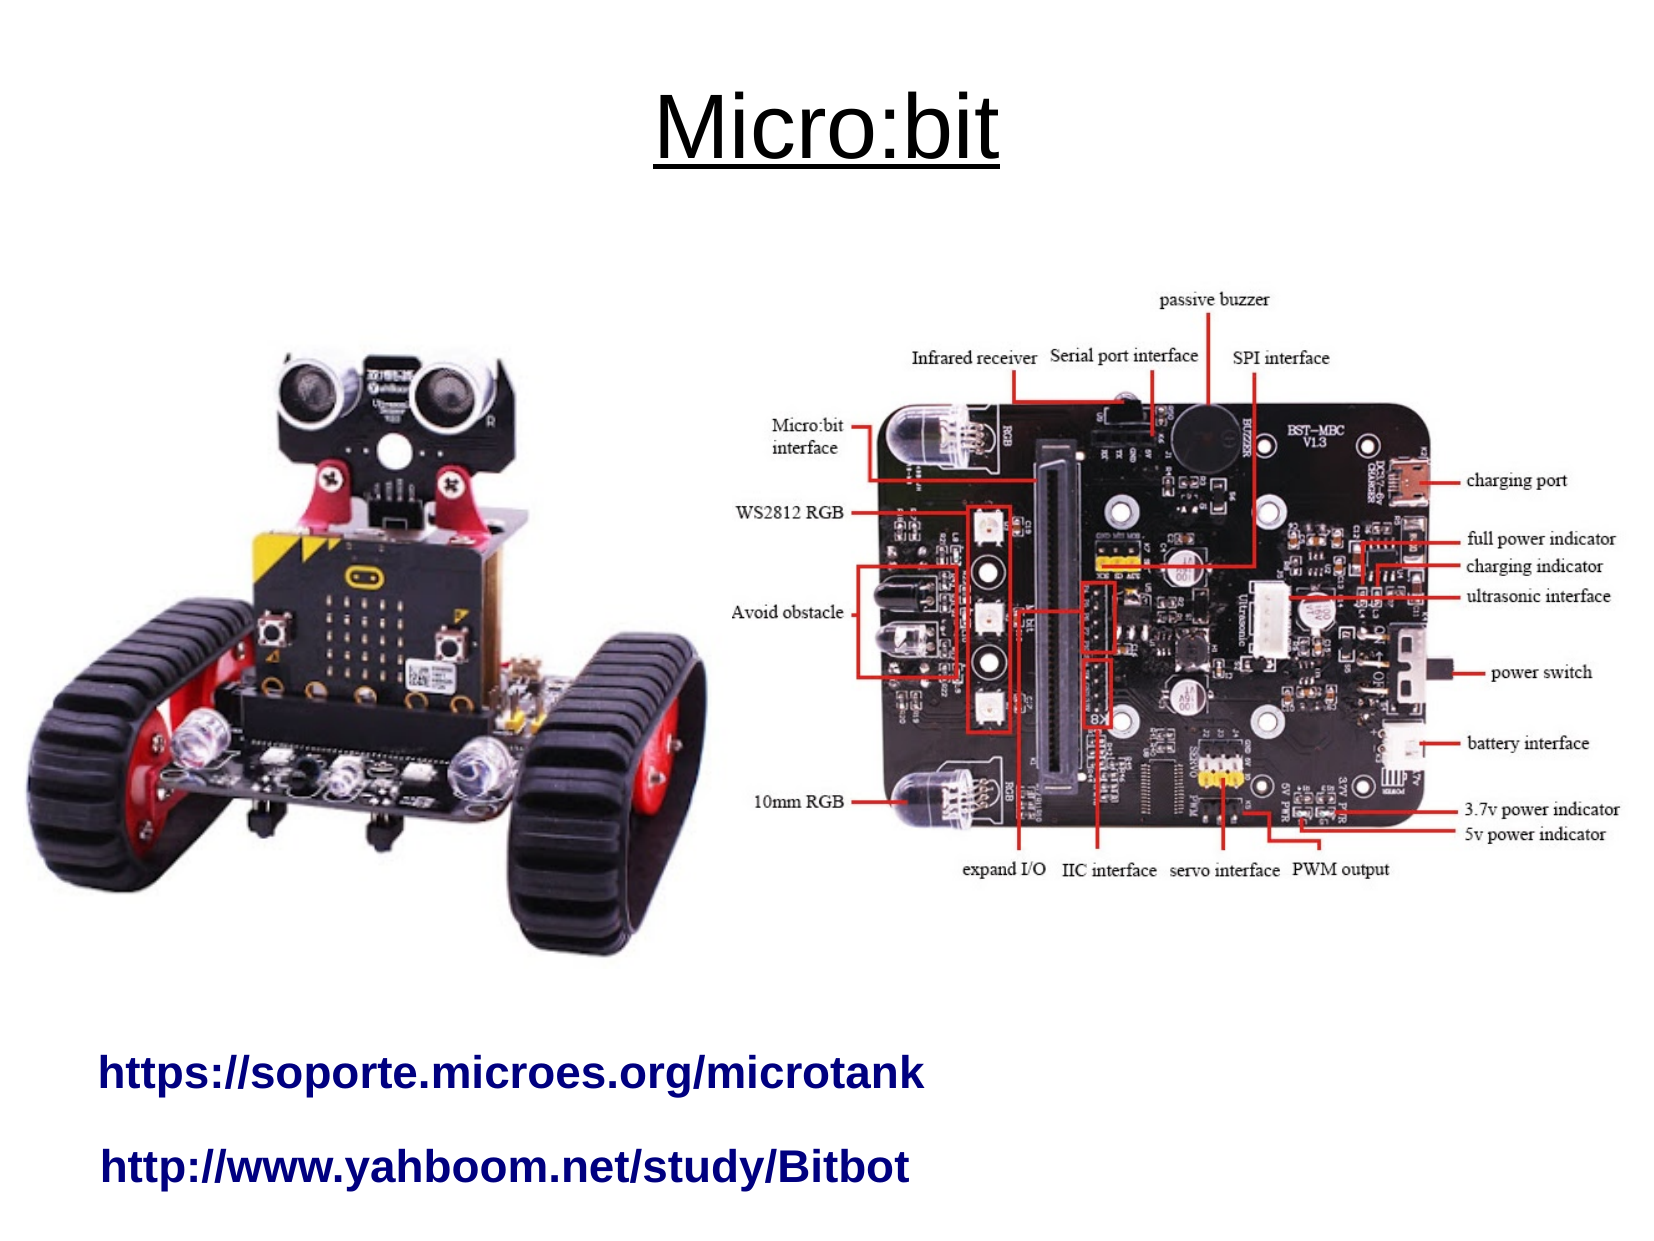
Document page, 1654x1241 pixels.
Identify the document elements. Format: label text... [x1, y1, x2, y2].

picture [23, 212, 1630, 969]
text_box https://soporte.microes.org/microtank [82, 1039, 1595, 1106]
title Micro:bit [82, 23, 1571, 231]
text_box http://www.yahboom.net/study/Bitbot [85, 1133, 1536, 1200]
